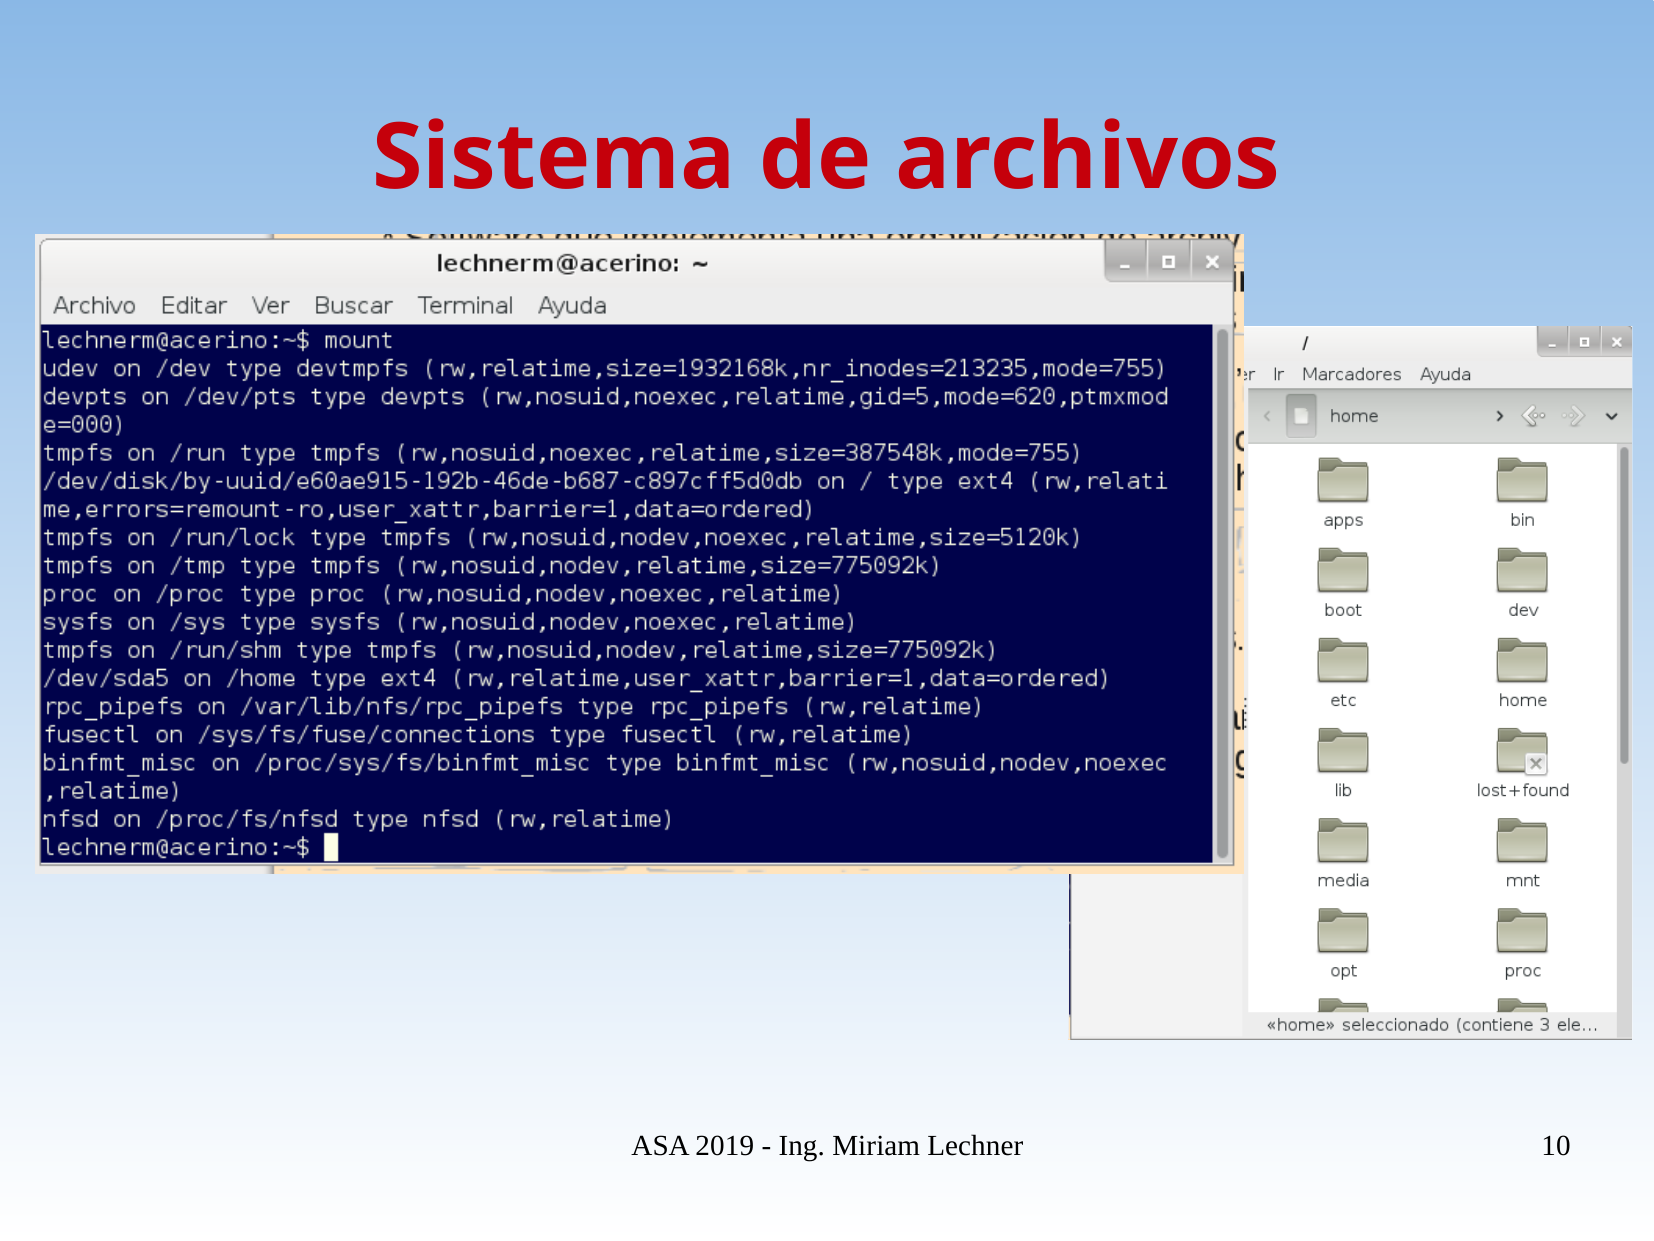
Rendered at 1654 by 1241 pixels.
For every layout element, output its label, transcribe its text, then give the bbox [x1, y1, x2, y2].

title Sistema de archivos [82, 49, 1571, 257]
picture [35, 234, 1632, 1040]
